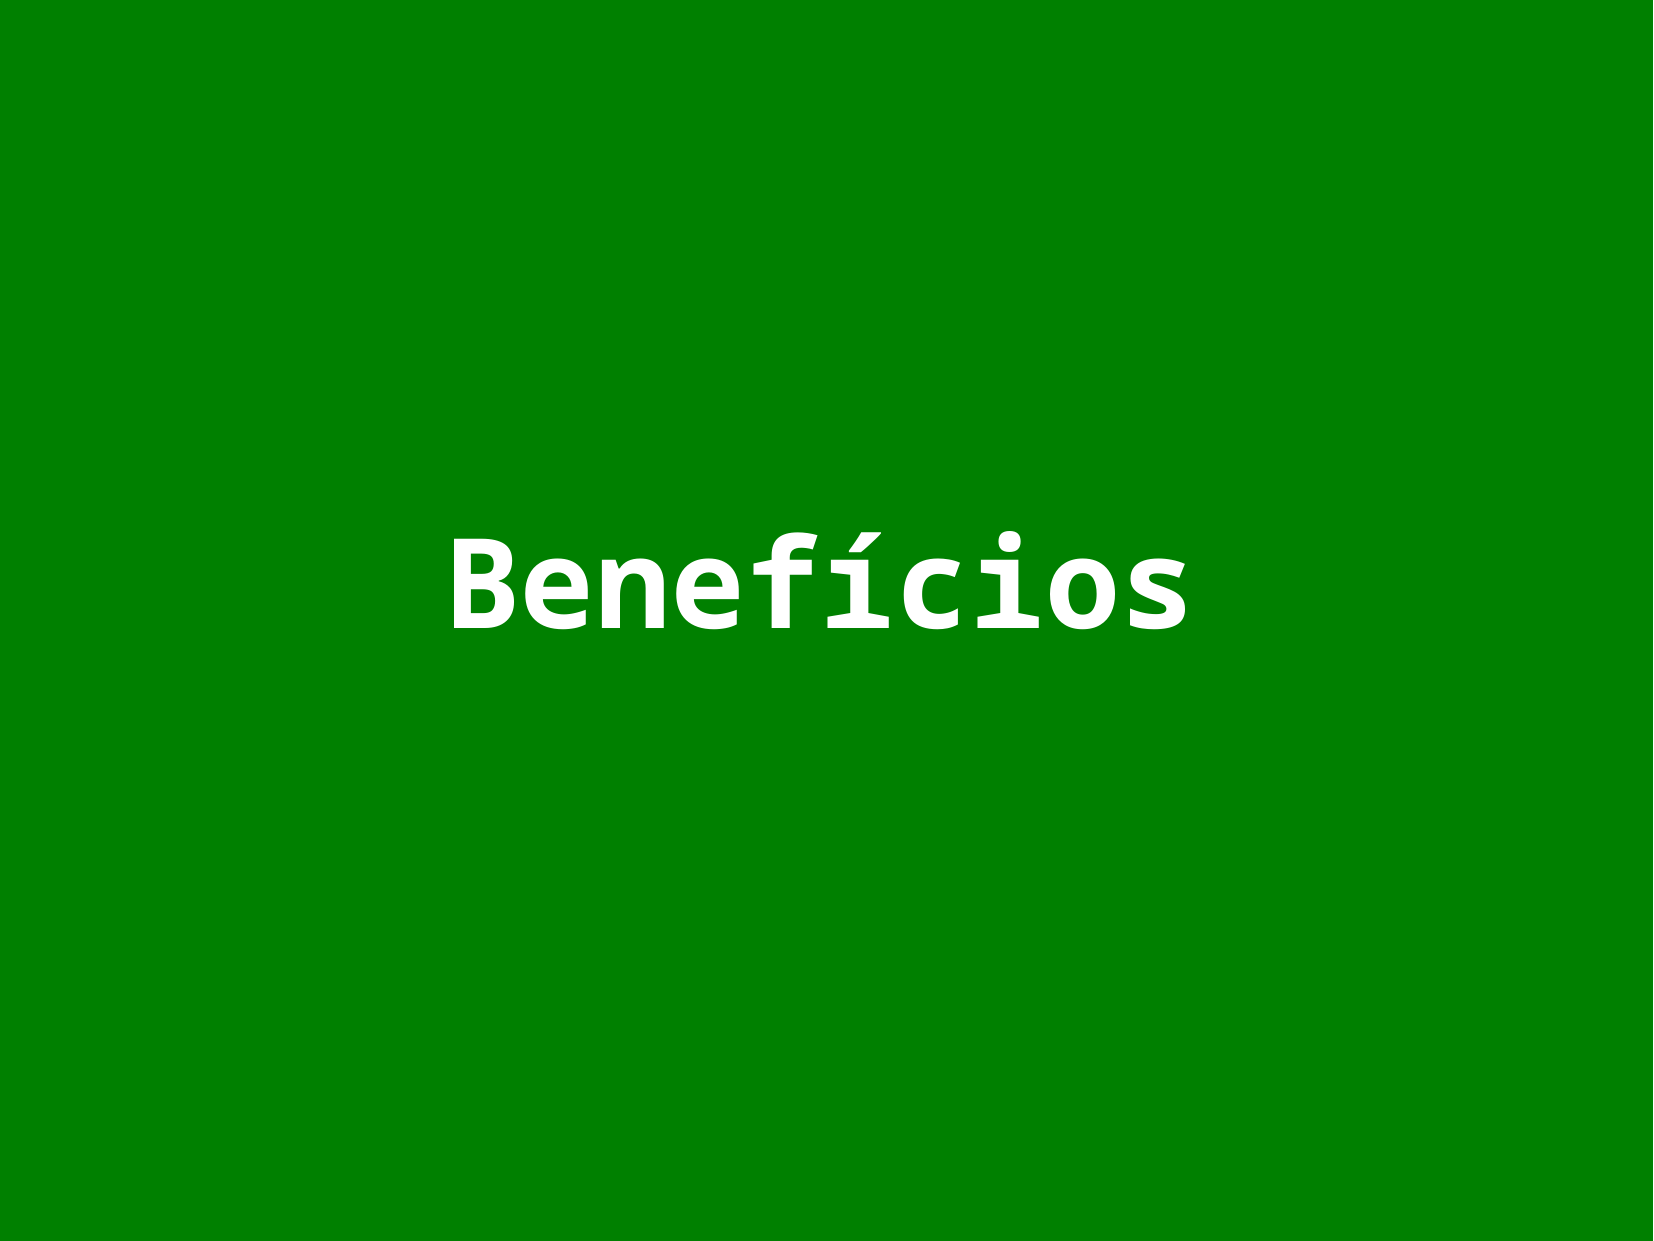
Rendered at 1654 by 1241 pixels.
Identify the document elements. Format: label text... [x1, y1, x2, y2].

text_box Benefícios [430, 487, 1331, 651]
